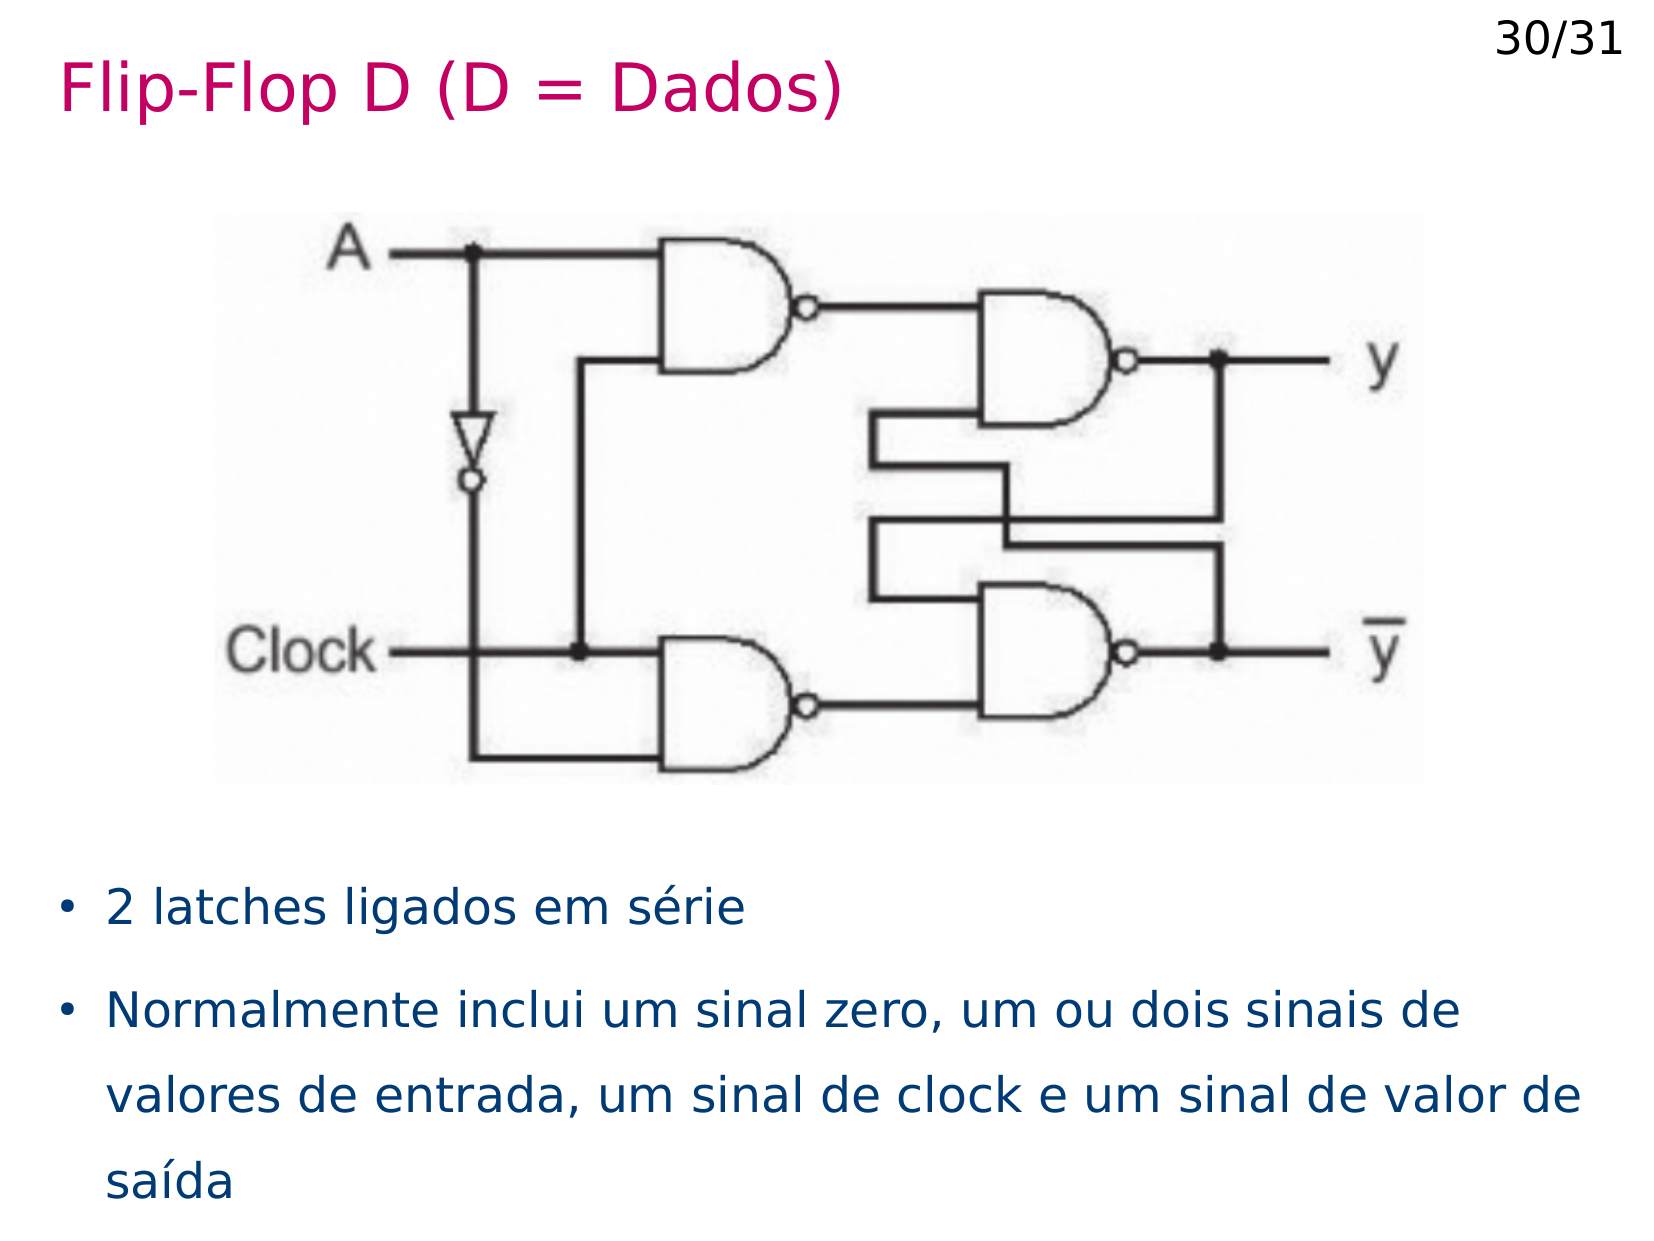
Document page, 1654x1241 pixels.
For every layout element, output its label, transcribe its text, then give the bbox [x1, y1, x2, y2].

title Flip-Flop D (D = Dados) [59, 29, 1625, 148]
list 2 latches ligados em série Normalmente inclui um sinal zero, um ou dois sinais de valores de entrada, um sinal de clock e um sinal de valor de saída [59, 850, 1625, 1211]
picture [200, 212, 1424, 785]
